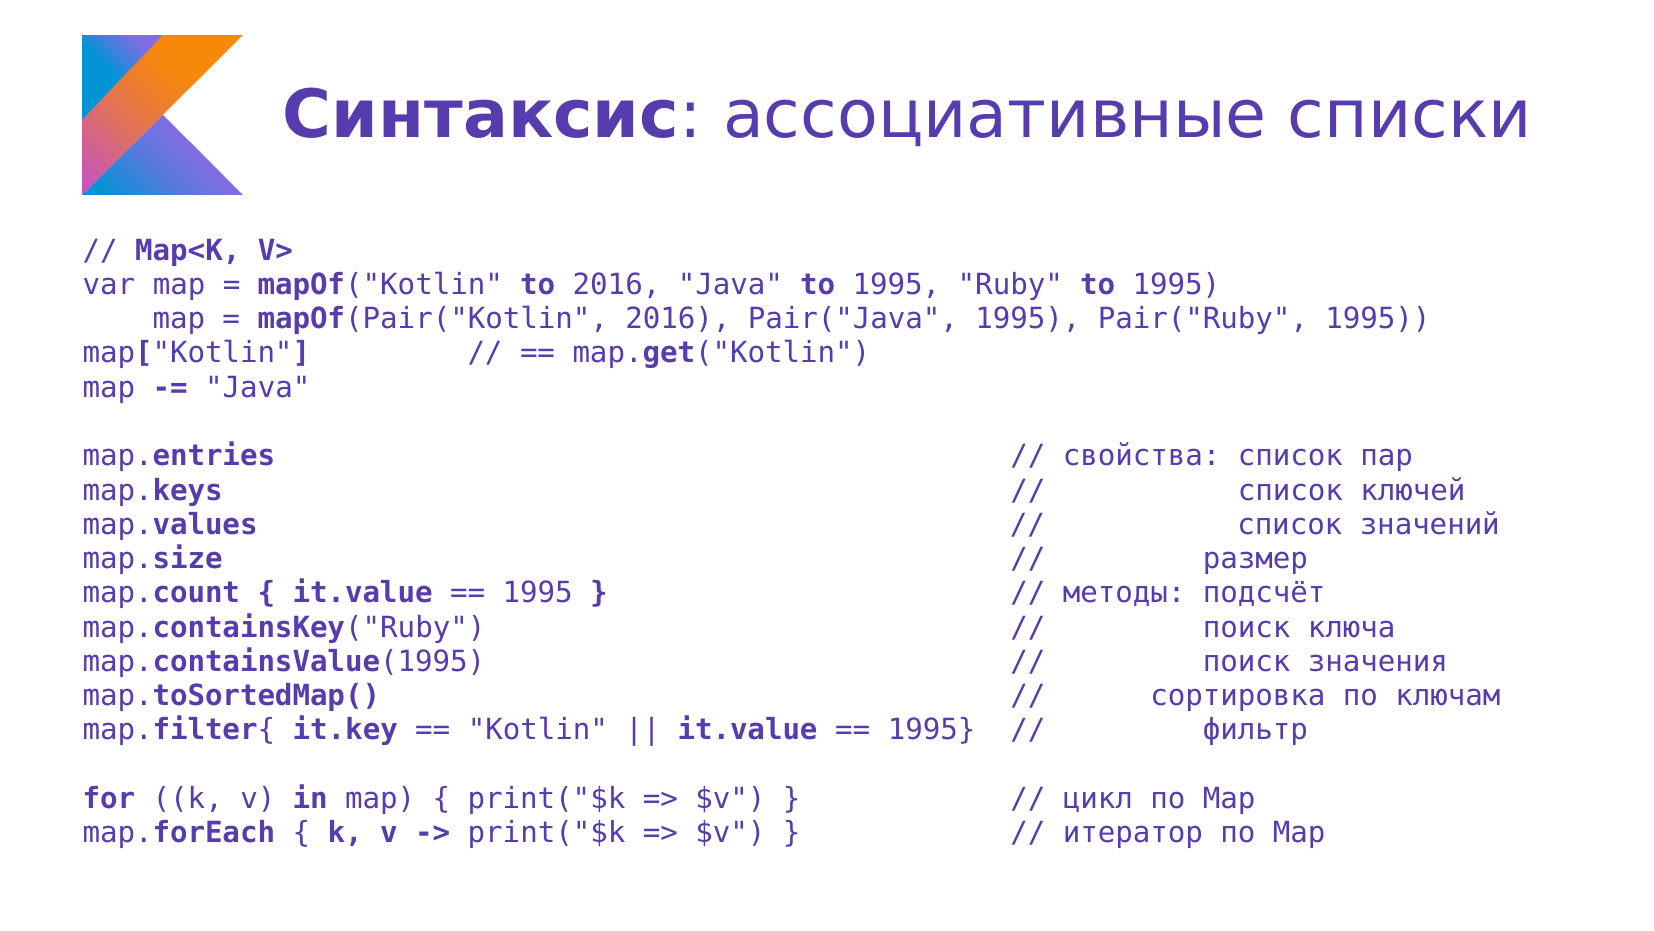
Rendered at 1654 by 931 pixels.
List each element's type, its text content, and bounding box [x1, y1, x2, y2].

title Синтаксис: ассоциативные списки [243, 37, 1571, 193]
picture [82, 35, 243, 195]
subtitle // Map<K, V> var map = mapOf("Kotlin" to 2016, "Java" to 1995, "Ruby" to 1995) map = mapOf(Pair("Kotlin", 2016), Pair("Java", 1995), Pair("Ruby", 1995)) map["Kotlin"] // == map.get("Kotlin") map -= "Java" map.entries // свойства: список пар map.keys // список ключей map.values // список значений map.size // размер map.count { it.value == 1995 } // методы: подсчёт map.containsKey("Ruby") // поиск ключа map.containsValue(1995) // поиск значения map.toSortedMap() // сортировка по ключам map.filter{ it.key == "Kotlin" || it.value == 1995} // фильтр for ((k, v) in map) { print("$k => $v") } // цикл по Map map.forEach { k, v -> print("$k => $v") } // итератор по Map [82, 214, 1616, 868]
